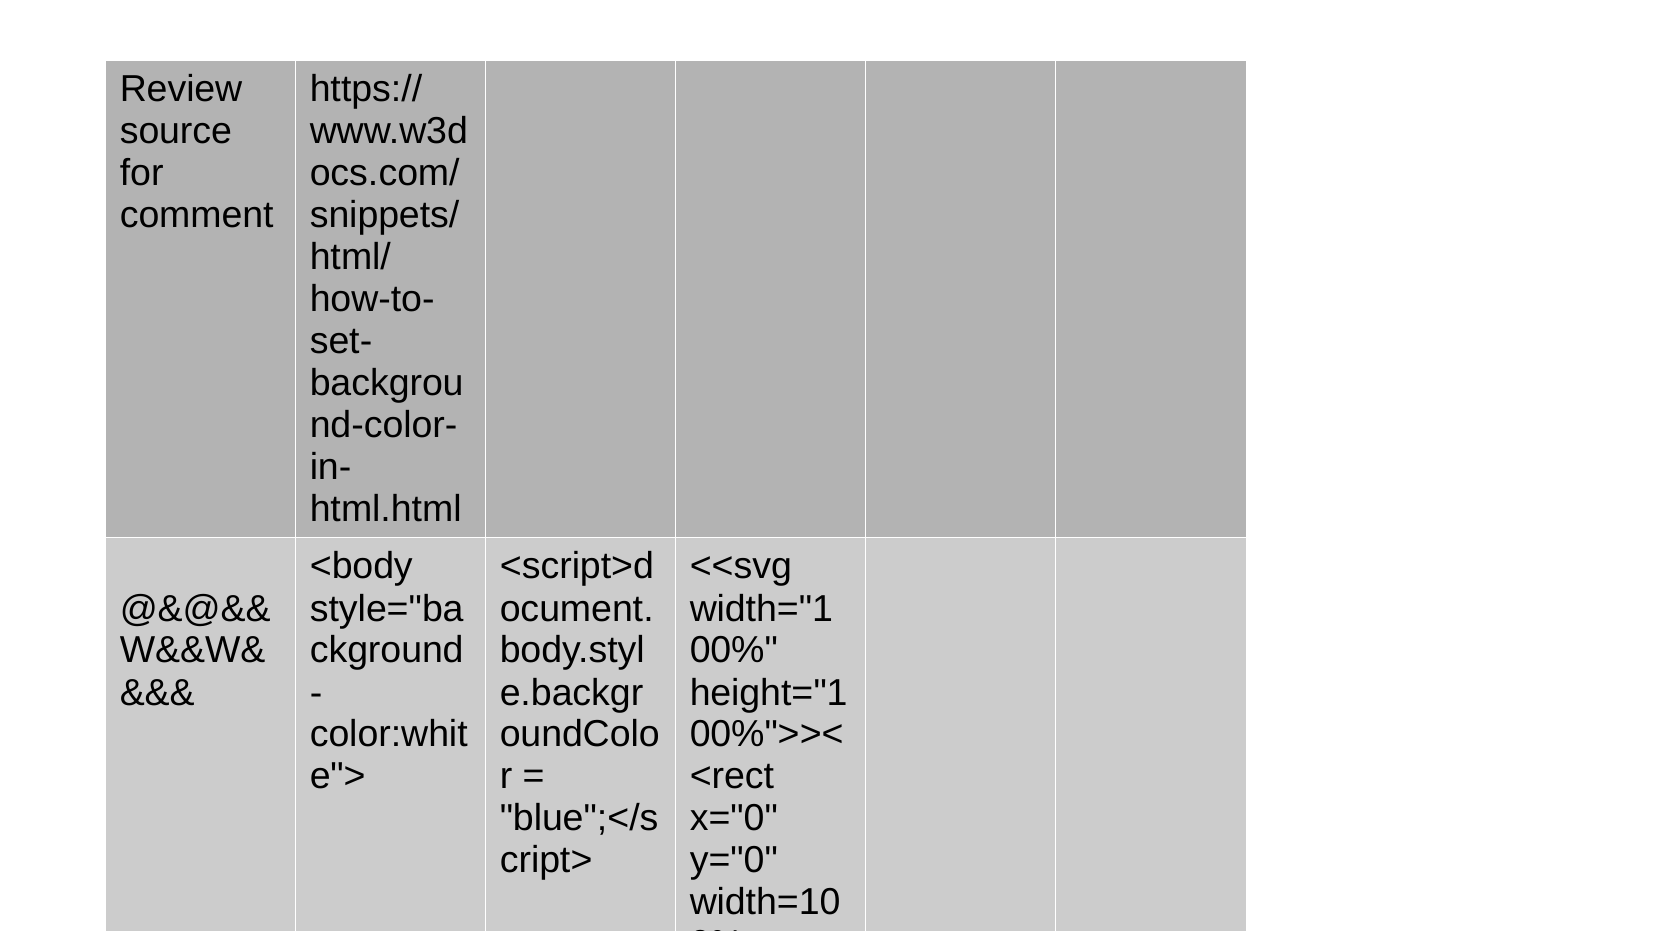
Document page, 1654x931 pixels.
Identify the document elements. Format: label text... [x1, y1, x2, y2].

table_header [676, 61, 865, 537]
table_header Review source for comment [106, 61, 295, 537]
table_header [486, 61, 675, 537]
table_cell <body style="background-color:white"> [296, 538, 485, 931]
table_cell <<svg width="100%" height="100%">><<rect x="0" y="0" width=100% height="90" style="fill:white;" />> <<rect x="0" y="91" width=100% height="50" style="fill:blue;" />><</svg>> [676, 538, 865, 931]
table_header https://www.w3docs.com/snippets/html/how-to-set-background-color-in-html.html [296, 61, 485, 537]
table_cell <script>document.body.style.backgroundColor = "blue";</script> [486, 538, 675, 931]
table_header [1056, 61, 1246, 537]
table_cell @&@&&W&&W&&&& [106, 538, 295, 931]
table_cell [866, 538, 1055, 931]
table_header [866, 61, 1055, 537]
table_cell [1056, 538, 1246, 931]
